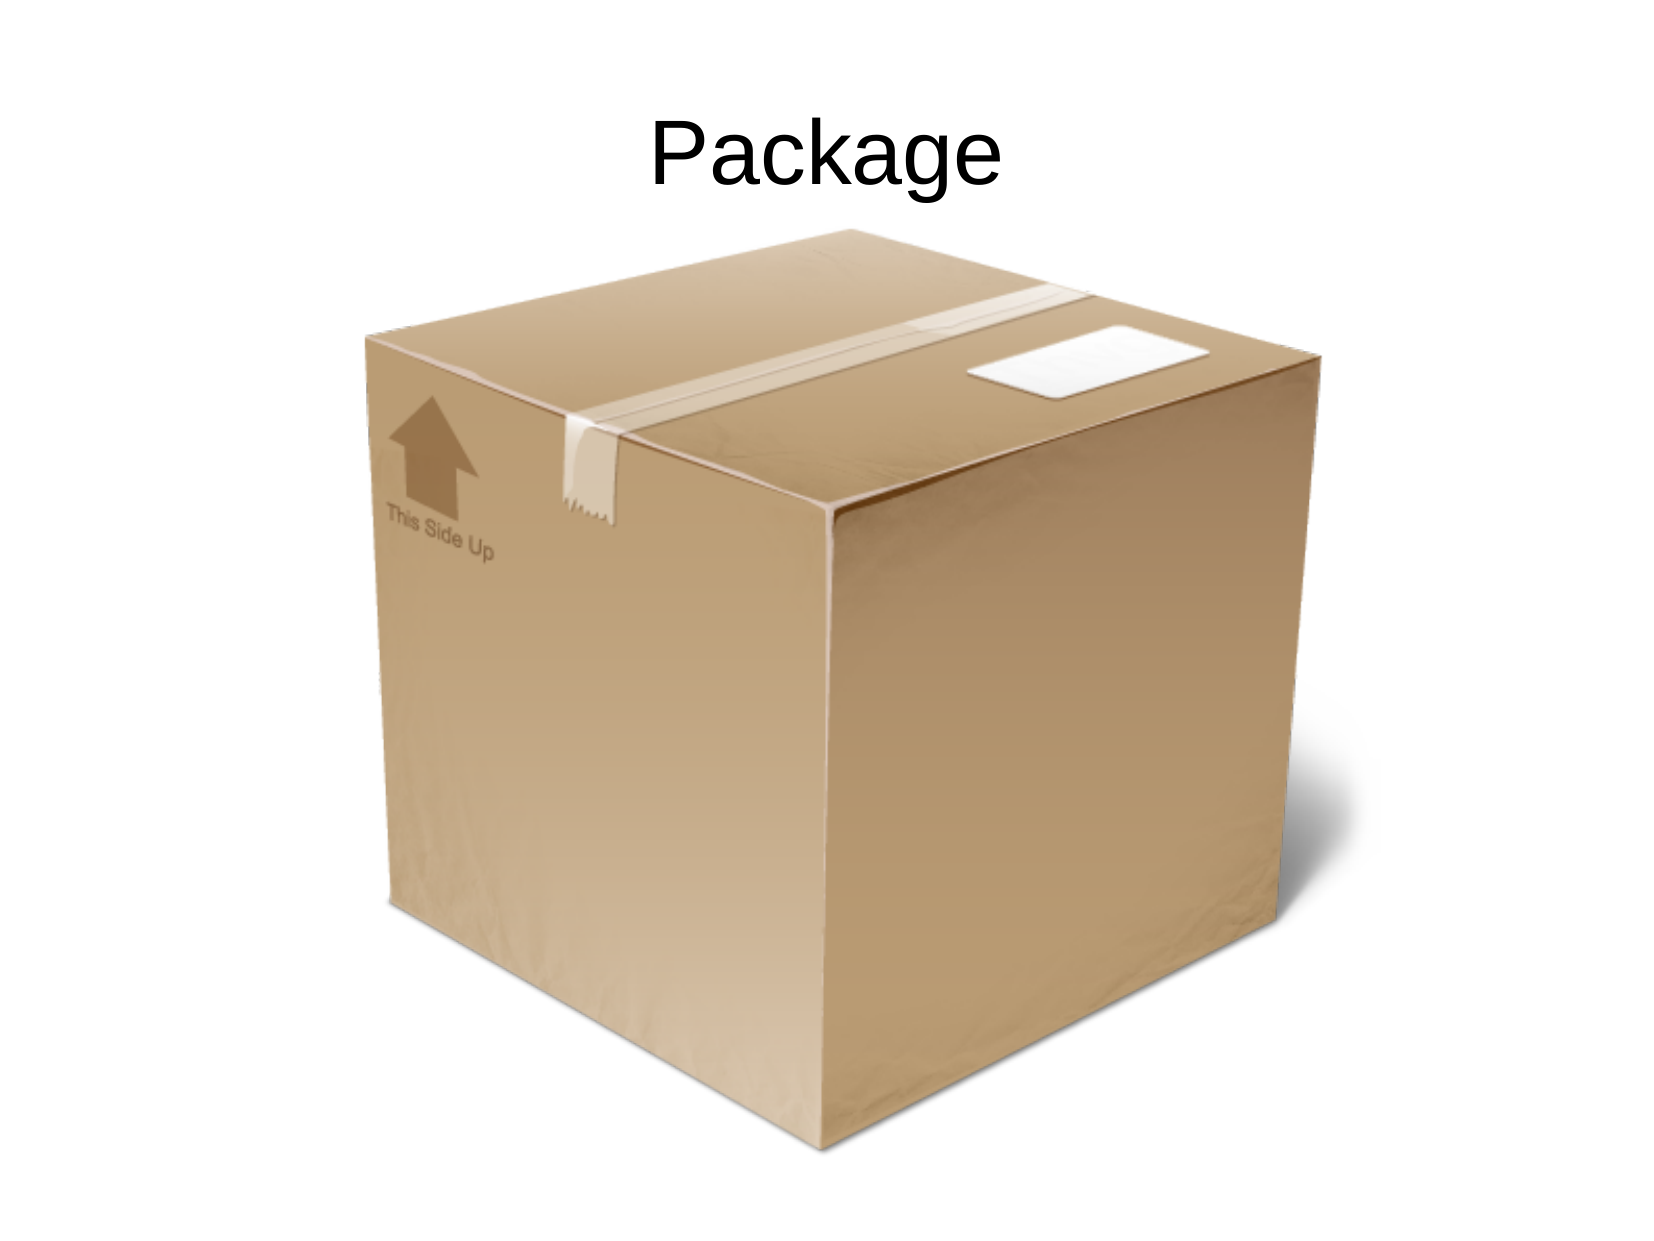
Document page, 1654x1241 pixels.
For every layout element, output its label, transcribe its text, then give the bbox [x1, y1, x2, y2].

title Package [82, 49, 1571, 257]
picture [313, 148, 1381, 1216]
